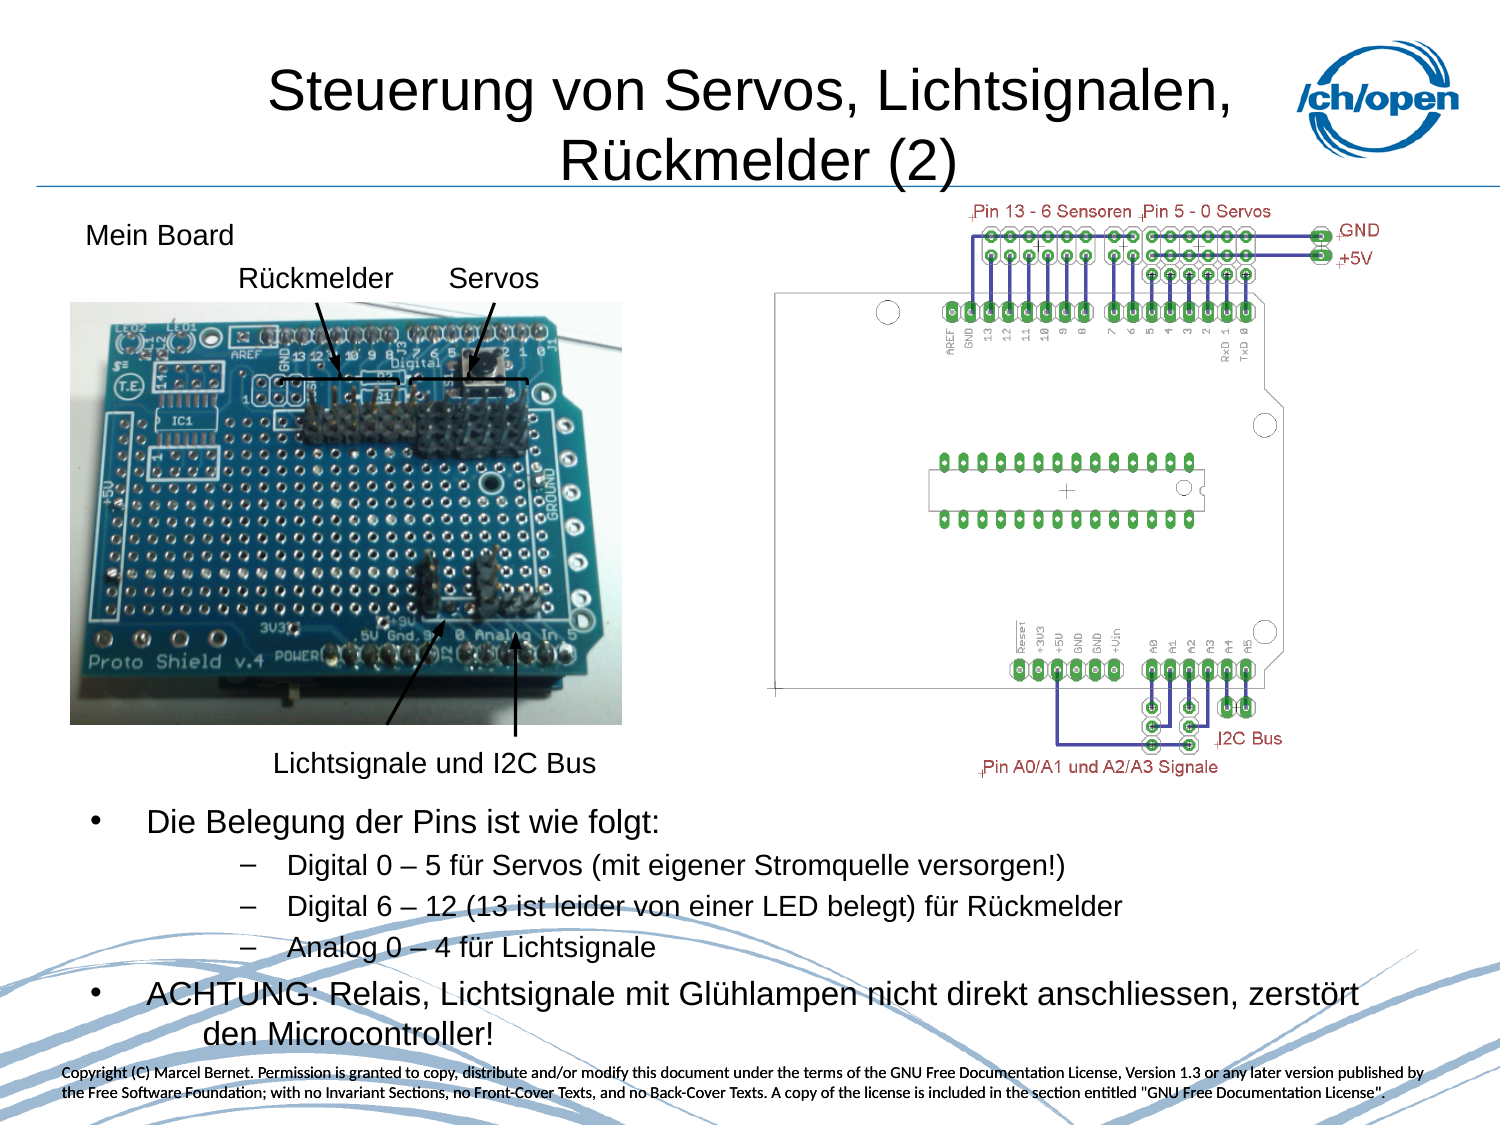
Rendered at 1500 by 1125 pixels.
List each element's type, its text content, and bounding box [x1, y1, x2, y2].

picture [70, 302, 622, 725]
title Steuerung von Servos, Lichtsignalen, Rückmelder (2) [46, 45, 1472, 165]
list Die Belegung der Pins ist wie folgt: Digital 0 – 5 für Servos (mit eigener Stromquelle versorgen!) Digital 6 – 12 (13 ist leider von einer LED belegt) für Rückmelder Analog 0 – 4 für Lichtsignale ACHTUNG: Relais, Lichtsignale mit Glühlampen nicht direkt anschliessen, zerstört den Microcontroller! [75, 792, 1426, 1054]
text_box Mein Board [70, 209, 251, 260]
text_box Copyright (C) Marcel Bernet. Permission is granted to copy, distribute and/or modify this document under the terms of the GNU Free Documentation License, Version 1.3 or any later version published by the Free Software Foundation; with no Invariant Sections, no Front-Cover Texts, and no Back-Cover Texts. A copy of the license is included in the section entitled "GNU Free Documentation License". [46, 1054, 1454, 1111]
picture [726, 197, 1412, 784]
list Die Belegung der Pins ist wie folgt: Digital 0 – 5 für Servos (mit eigener Stromquelle versorgen!) Digital 6 – 12 (13 ist leider von einer LED belegt) für Rückmelder Analog 0 – 4 für Lichtsignale ACHTUNG: Relais, Lichtsignale mit Glühlampen nicht direkt anschliessen, zerstört den Microcontroller! [75, 1111, 1426, 1118]
text_box Lichtsignale und I2C Bus [257, 736, 614, 787]
text_box Rückmelder [223, 252, 411, 303]
text_box Servos [433, 252, 556, 303]
